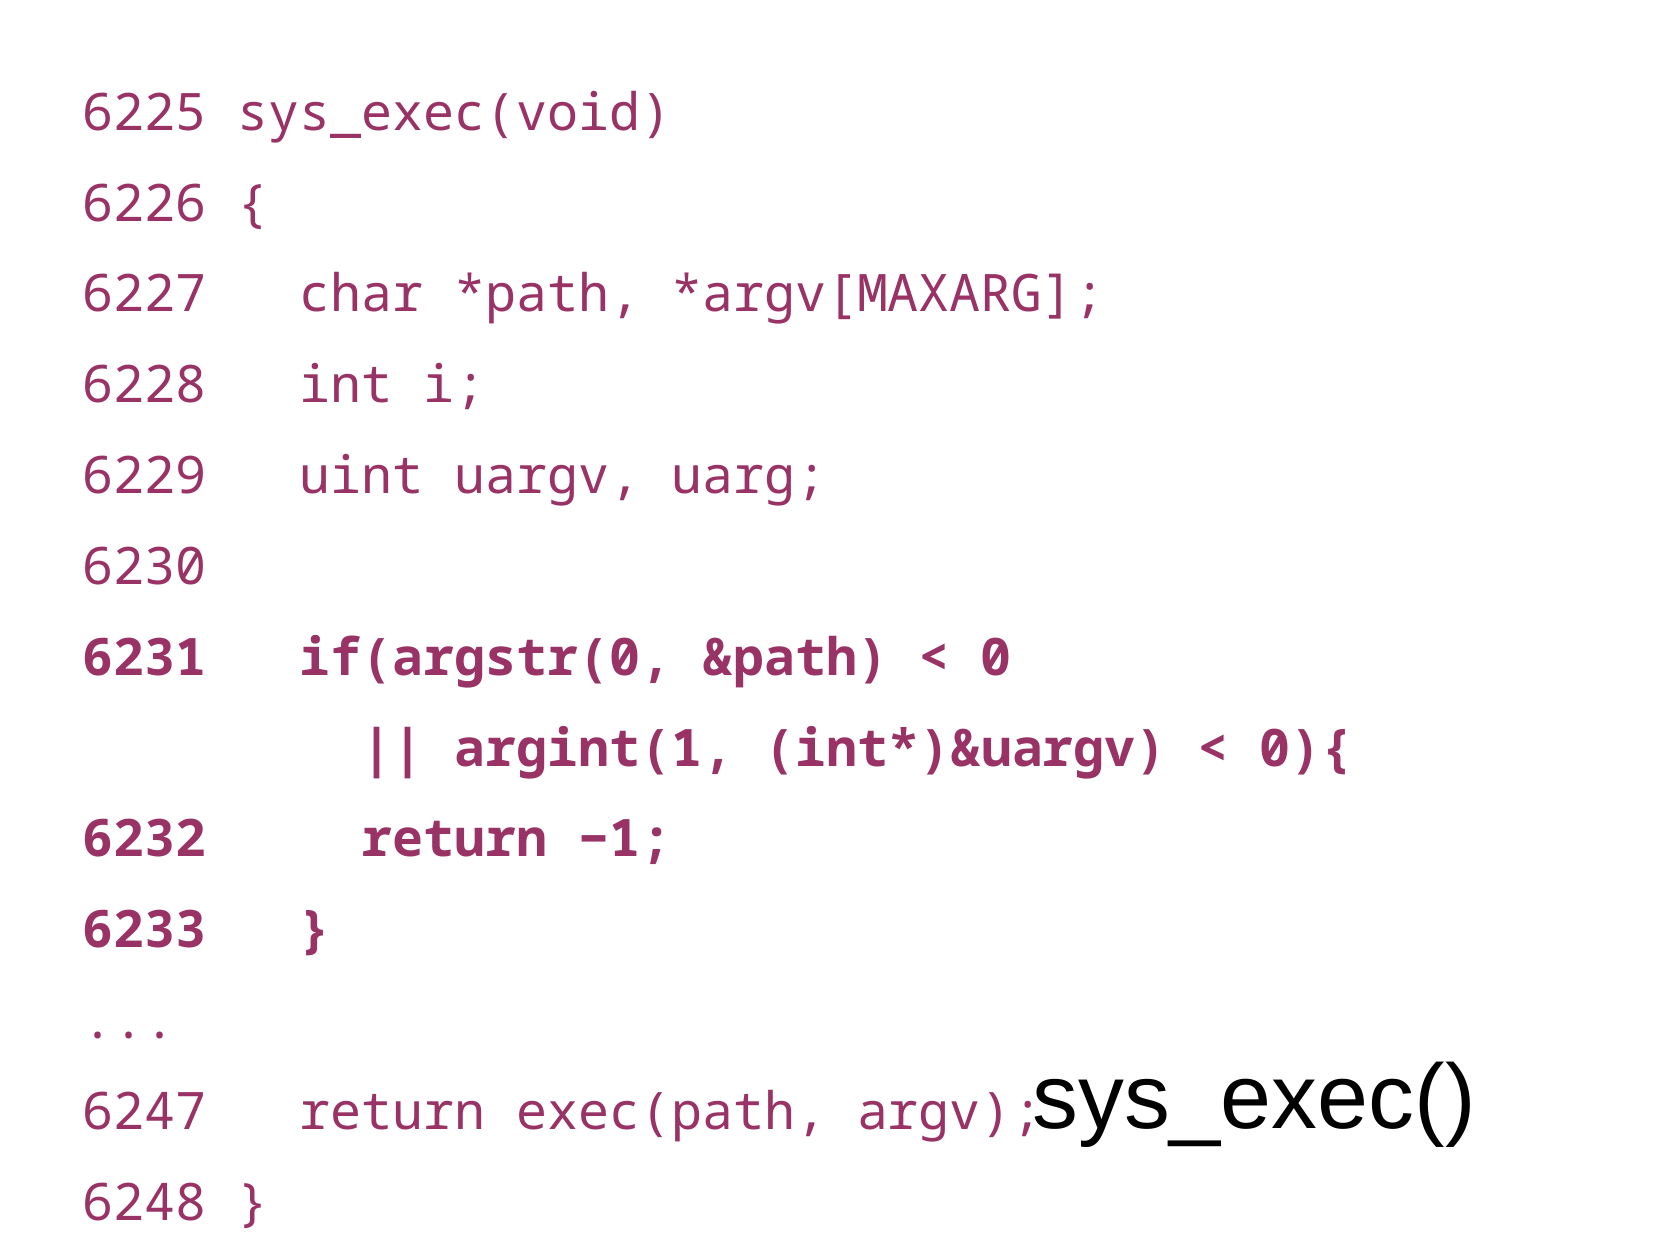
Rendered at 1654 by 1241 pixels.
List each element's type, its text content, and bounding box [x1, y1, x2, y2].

list 6225 sys_exec(void) 6226 { 6227 char *path, *argv[MAXARG]; 6228 int i; 6229 uint uargv, uarg; 6230 6231 if(argstr(0, &path) < 0 || argint(1, (int*)&uargv) < 0){ 6232 return −1; 6233 } ... 6247 return exec(path, argv); 6248 } [82, 75, 1571, 1238]
title sys_exec() [937, 992, 1571, 1201]
